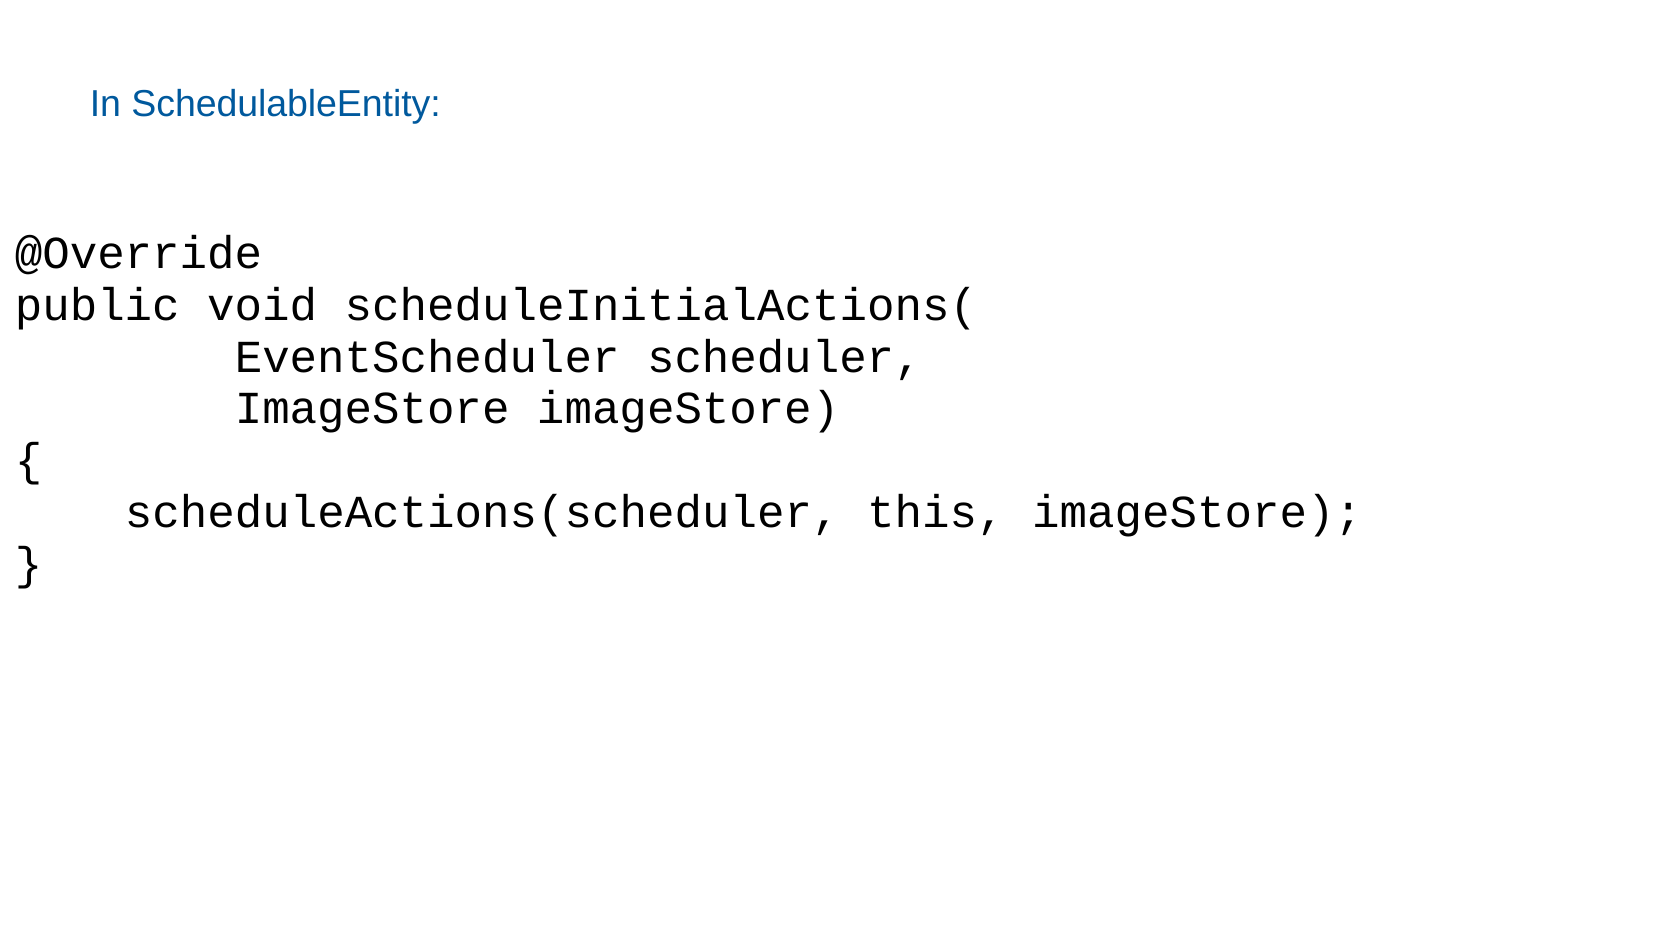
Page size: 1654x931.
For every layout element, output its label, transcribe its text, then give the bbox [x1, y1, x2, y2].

text_box In SchedulableEntity: [75, 75, 457, 132]
text_box @Override public void scheduleInitialActions( EventScheduler scheduler, ImageStore imageStore) { scheduleActions(scheduler, this, imageStore); } [0, 120, 1456, 931]
